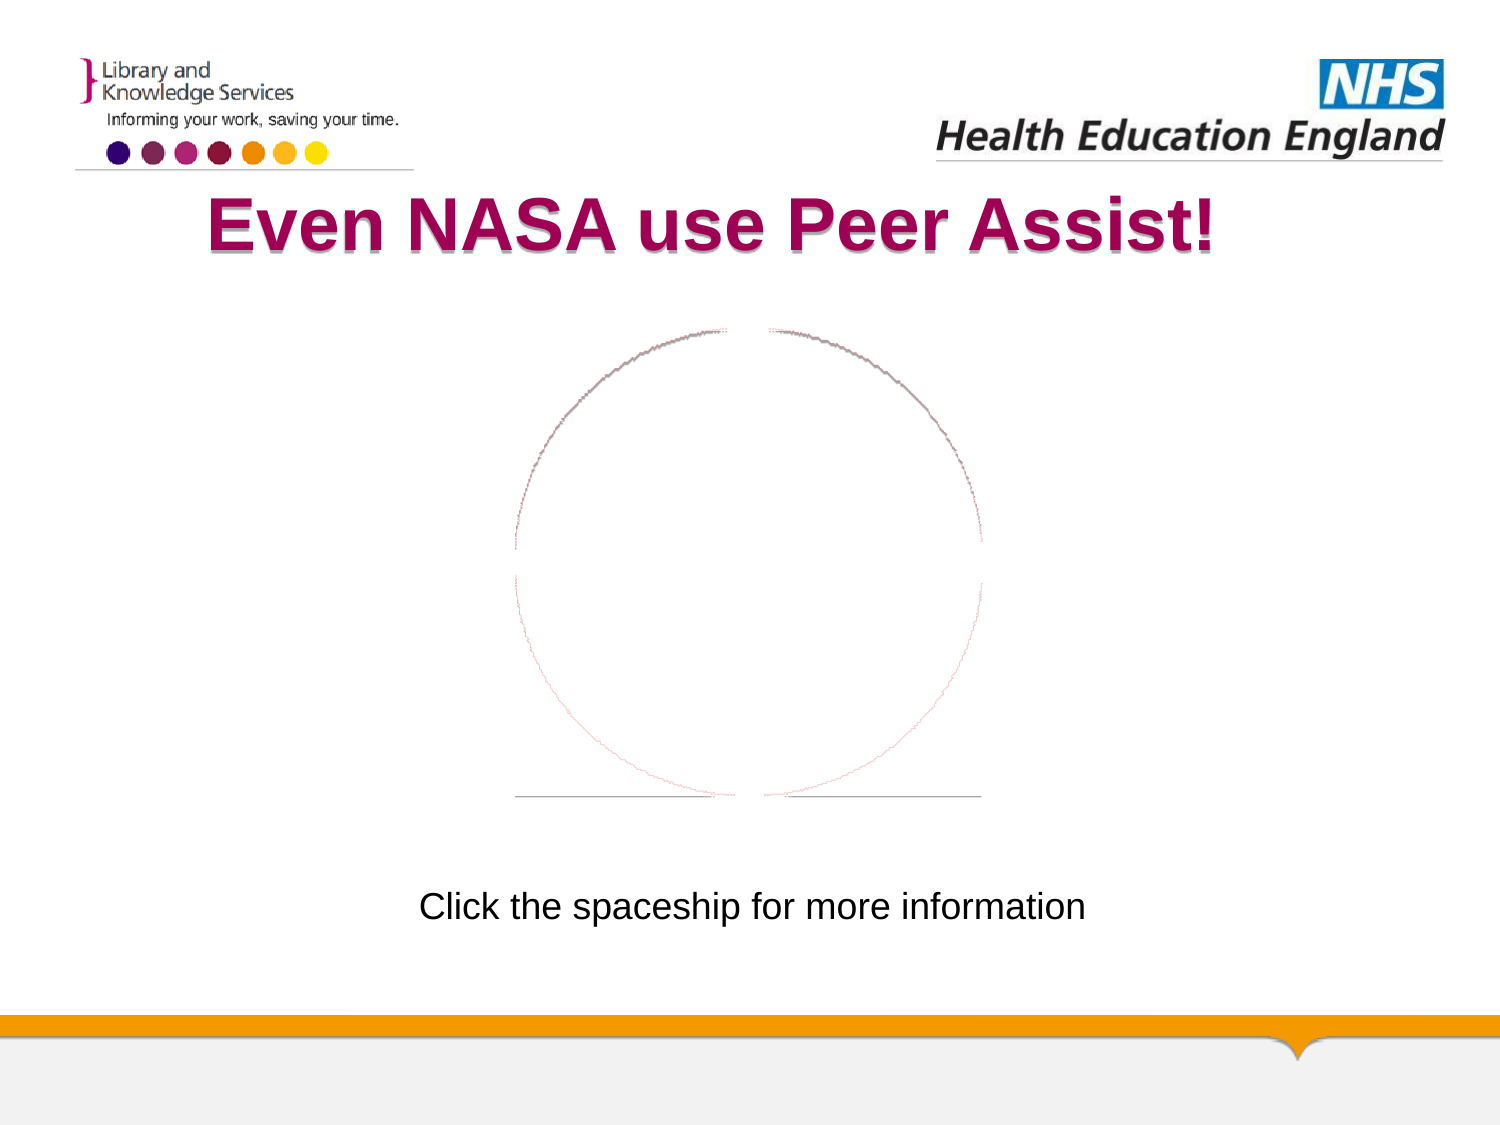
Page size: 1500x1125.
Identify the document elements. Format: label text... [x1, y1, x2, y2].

picture [75, 54, 416, 169]
picture [515, 328, 985, 797]
title Even NASA use Peer Assist! [75, 168, 1351, 280]
text_box Click the spaceship for more information [245, 874, 1261, 935]
